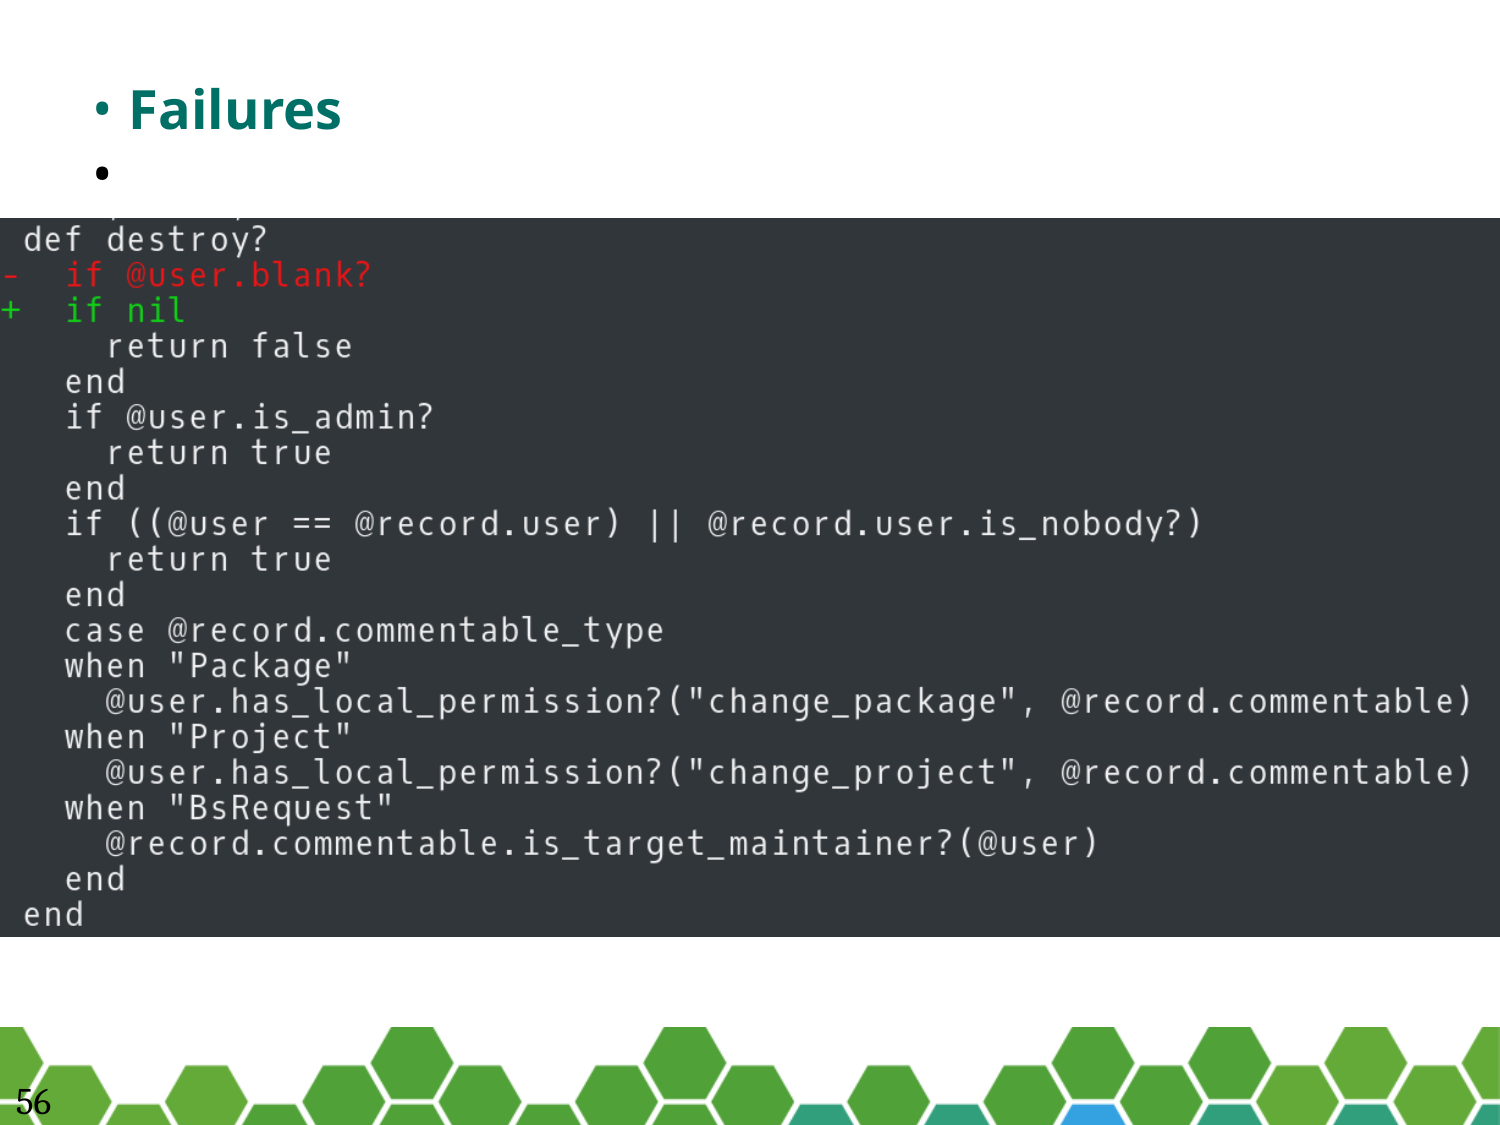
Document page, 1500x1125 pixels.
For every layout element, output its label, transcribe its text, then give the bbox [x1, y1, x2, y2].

text_box Failures [92, 75, 1467, 218]
picture [0, 1027, 1500, 1125]
picture [0, 218, 1500, 937]
